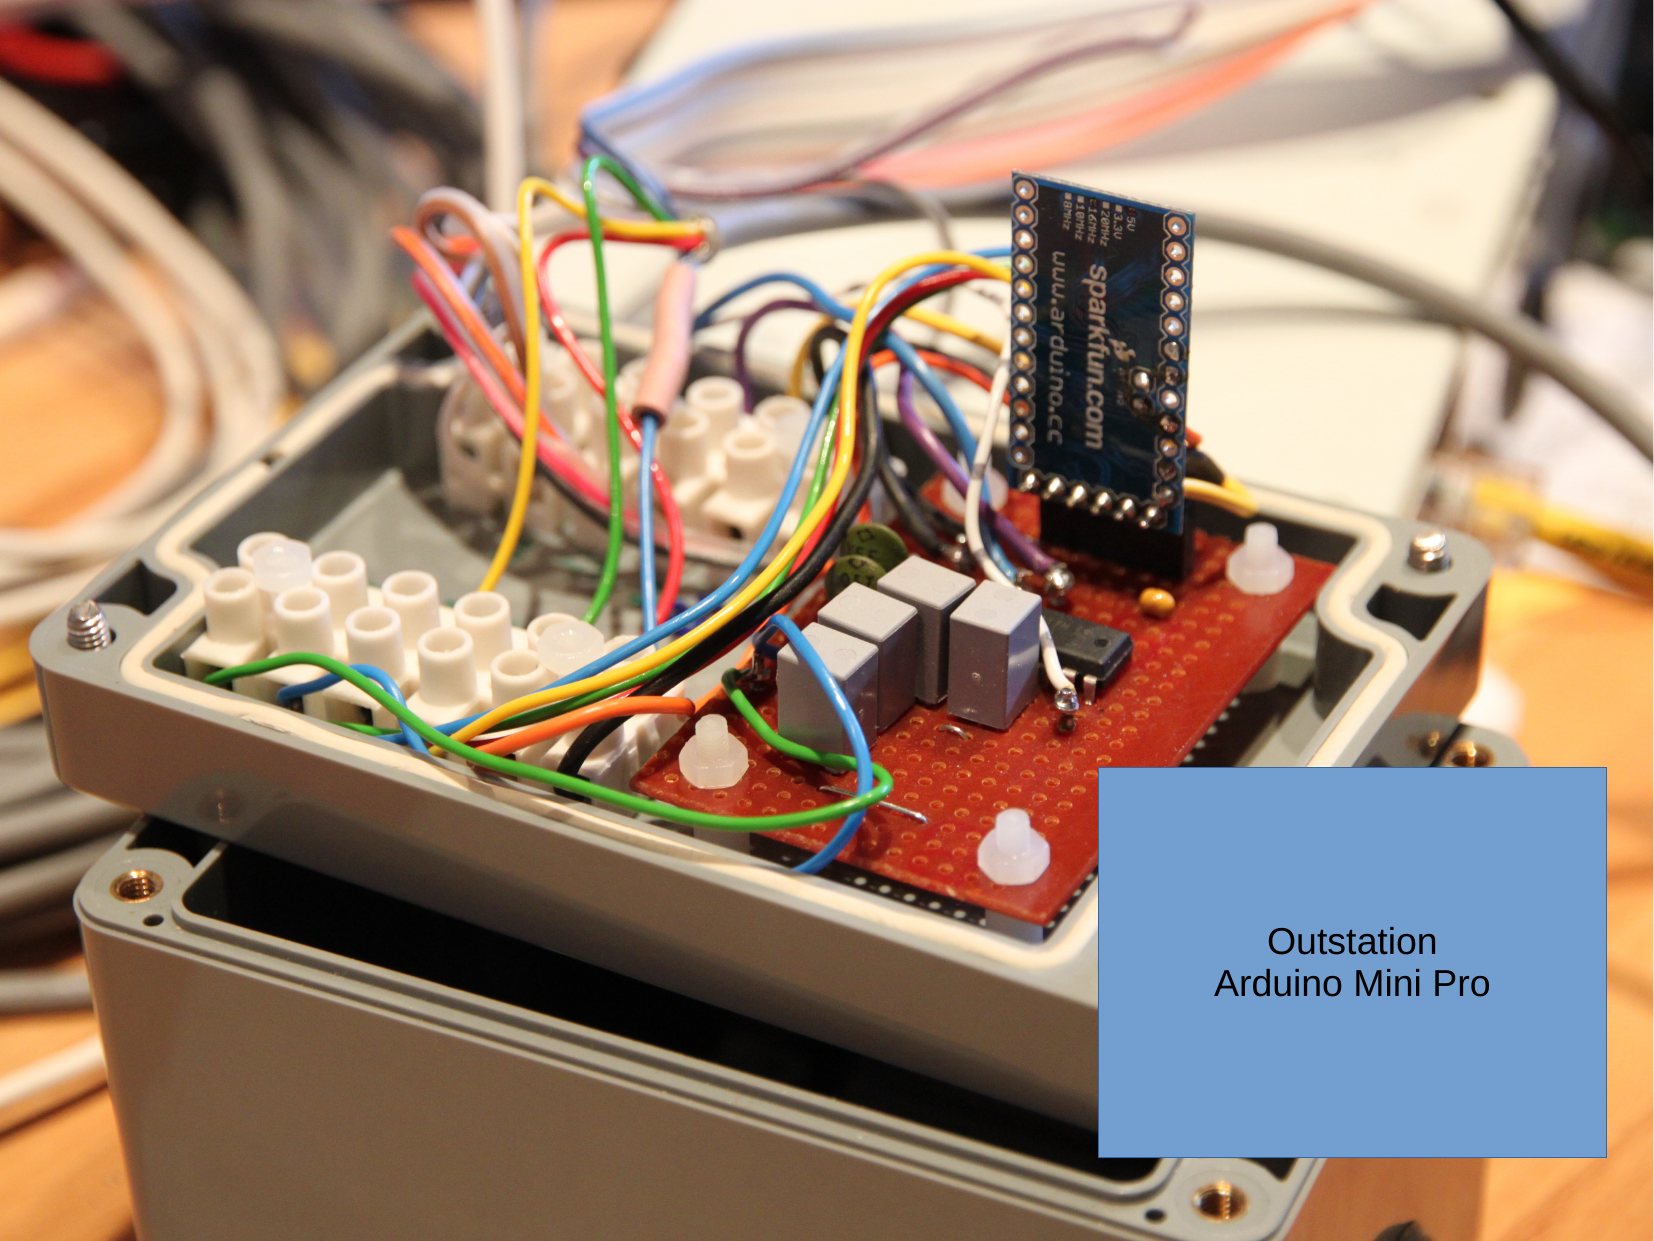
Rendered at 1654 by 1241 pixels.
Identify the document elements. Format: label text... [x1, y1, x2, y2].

text_box Outstation Arduino Mini Pro [1098, 767, 1607, 1158]
picture [0, 0, 1654, 1241]
